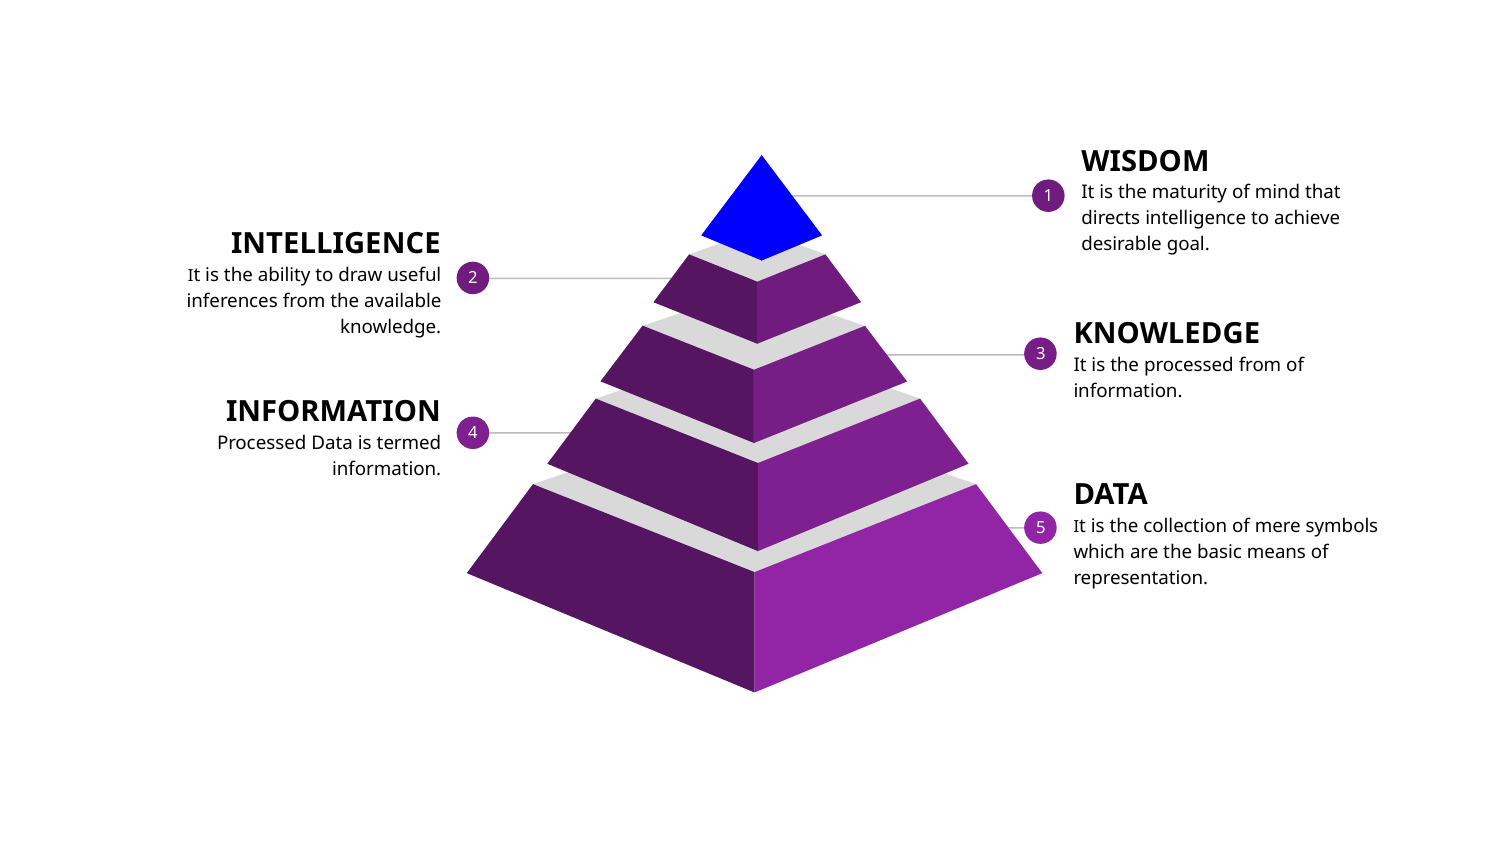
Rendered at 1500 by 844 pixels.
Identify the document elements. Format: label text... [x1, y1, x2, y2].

text_box 1 [1028, 169, 1066, 222]
text_box INFORMATION Processed Data is termed information. [107, 371, 457, 495]
text_box [466, 154, 1043, 693]
text_box DATA It is the collection of mere symbols which are the basic means of representation. [1058, 467, 1408, 591]
text_box 5 [1020, 501, 1058, 554]
text_box WISDOM It is the maturity of mind that directs intelligence to achieve desirable goal. [1066, 134, 1416, 257]
text_box 4 [457, 407, 494, 459]
text_box 3 [1020, 327, 1058, 380]
text_box KNOWLEDGE It is the processed from of information. [1058, 293, 1408, 417]
text_box INTELLIGENCE It is the ability to draw useful inferences from the available knowledge. [107, 217, 457, 340]
text_box 2 [457, 251, 494, 304]
